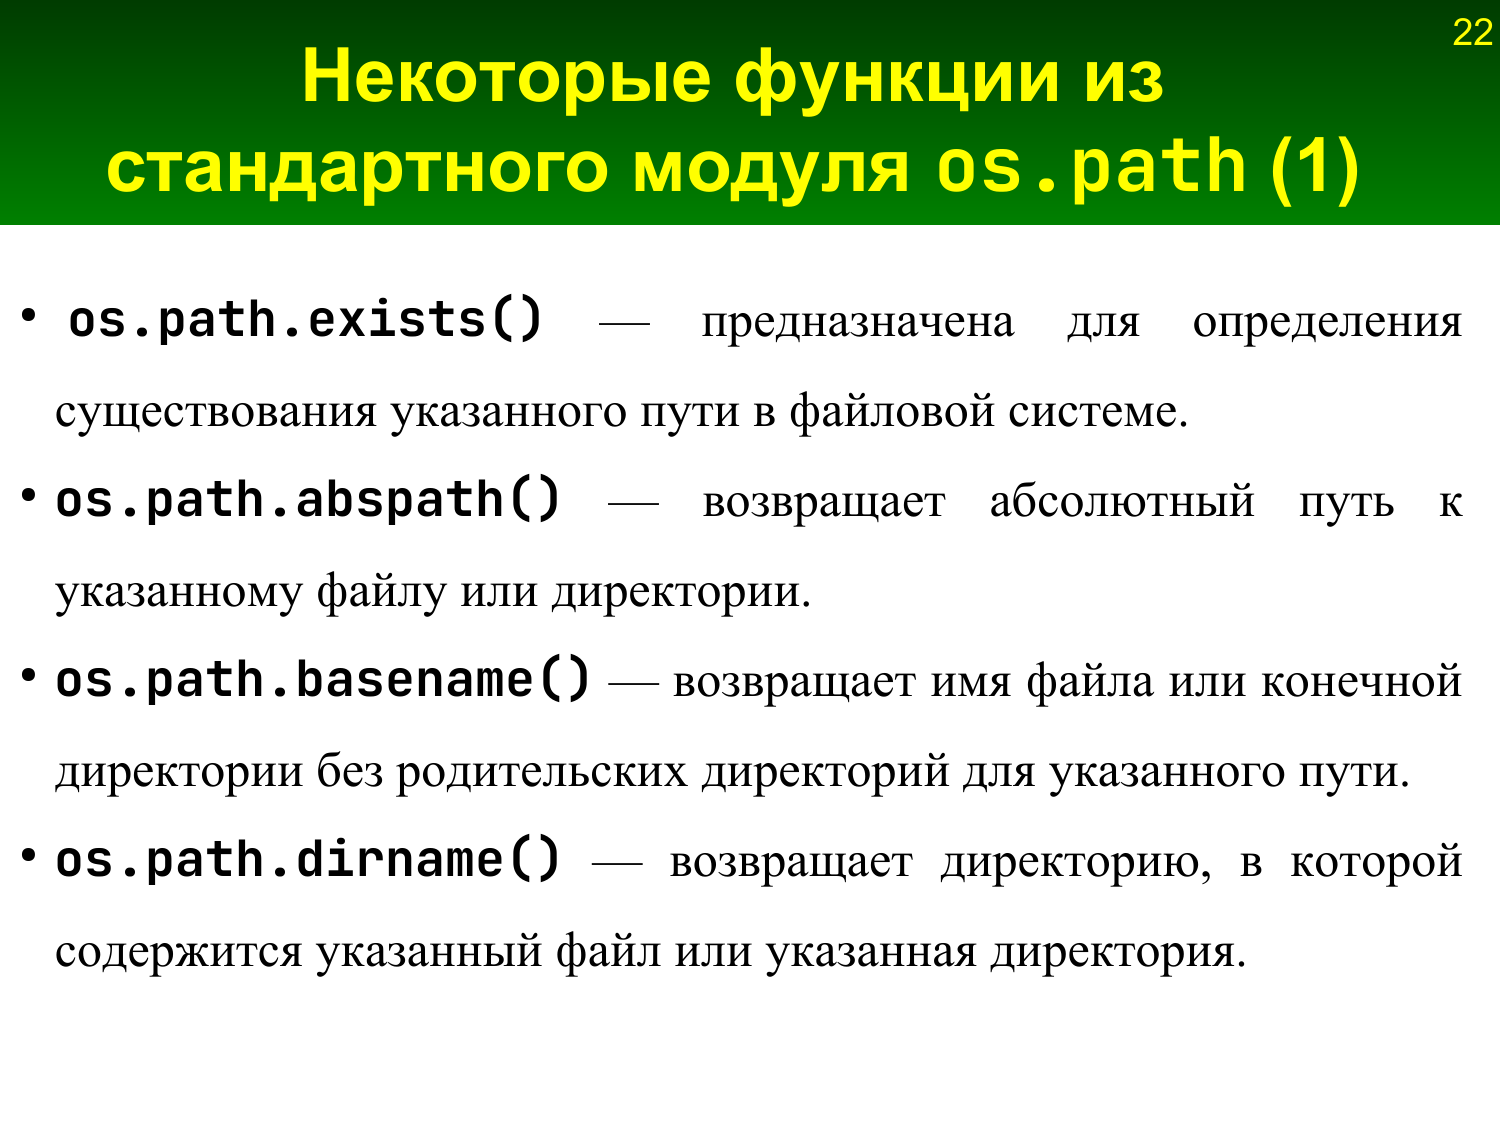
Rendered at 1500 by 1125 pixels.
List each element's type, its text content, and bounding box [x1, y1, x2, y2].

title Некоторые функции из стандартного модуля os.path (1) [35, 18, 1432, 215]
text_box os.path.exists() — предназначена для определения существования указанного пути в файловой системе. os.path.abspath() — возвращает абсолютный путь к указанному файлу или директории. os.path.basename() — возвращает имя файла или конечной директории без родительских директорий для указанного пути. os.path.dirname() — возвращает директорию, в которой содержится указанный файл или указанная директория. [19, 248, 1478, 1034]
